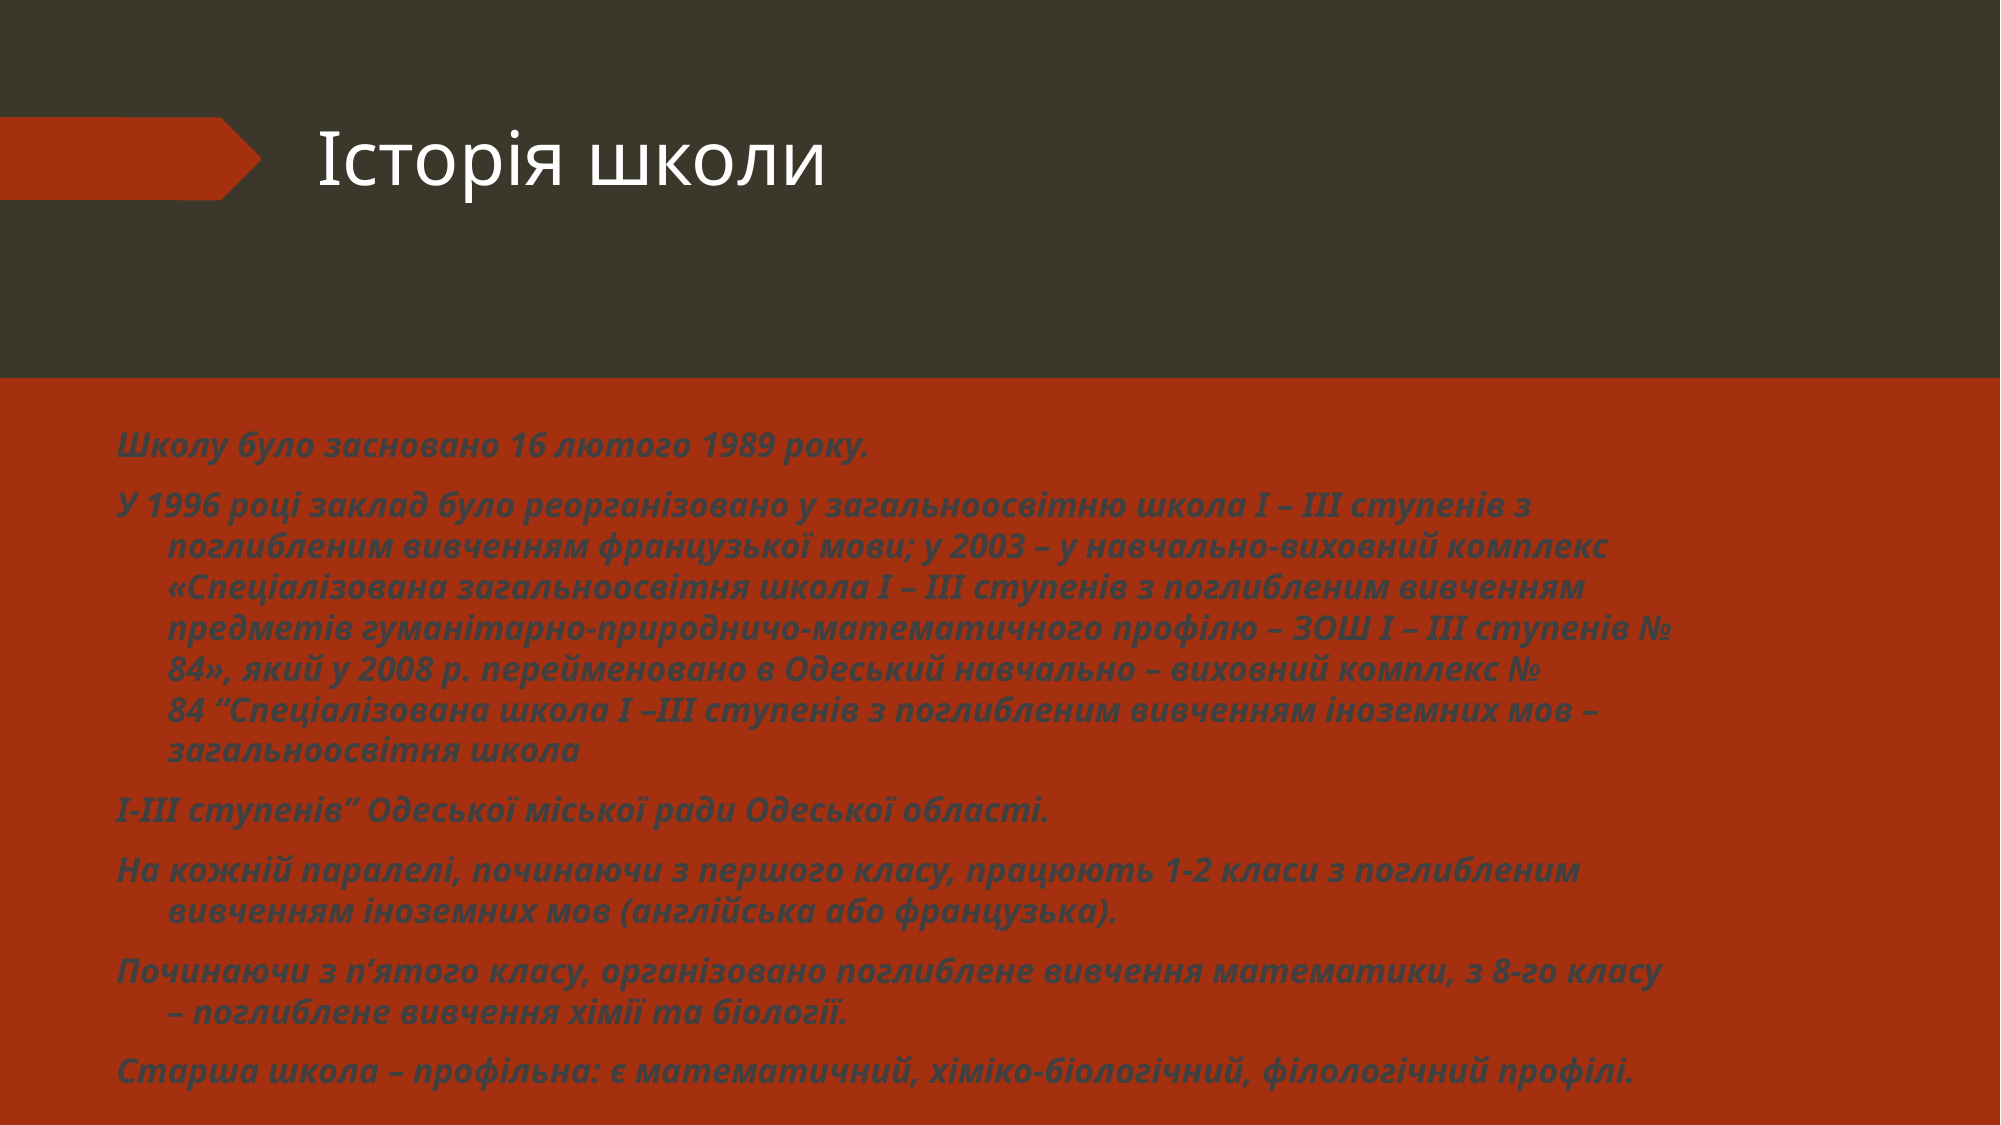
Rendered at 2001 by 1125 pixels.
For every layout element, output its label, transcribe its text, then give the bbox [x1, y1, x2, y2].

text_box [0, 0, 2000, 1125]
list Школу було засновано 16 лютого 1989 року. У 1996 році заклад було реорганізовано у загальноосвітню школа І – ІІІ ступенів з поглибленим вивченням французької мови; у 2003 – у навчально-виховний комплекс «Спеціалізована загальноосвітня школа І – ІІІ ступенів з поглибленим вивченням предметів гуманітарно-природничо-математичного профілю – ЗОШ І – ІІІ ступенів № 84», який у 2008 р. перейменовано в Одеський навчально – виховний комплекс № 84 “Спеціалізована школа І –ІІІ ступенів з поглибленим вивченням іноземних мов – загальноосвітня школа І-ІІІ ступенів” Одеської міської ради Одеської області. На кожній паралелі, починаючи з першого класу, працюють 1-2 класи з поглибленим вивченням іноземних мов (англійська або французька). Починаючи з п’ятого класу, організовано поглиблене вивчення математики, з 8-го класу – поглиблене вивчення хімії та біології. Старша школа – профільна: є математичний, хіміко-біологічний, філологічний профілі. [50, 416, 1694, 1112]
title Історія школи [302, 102, 1842, 313]
